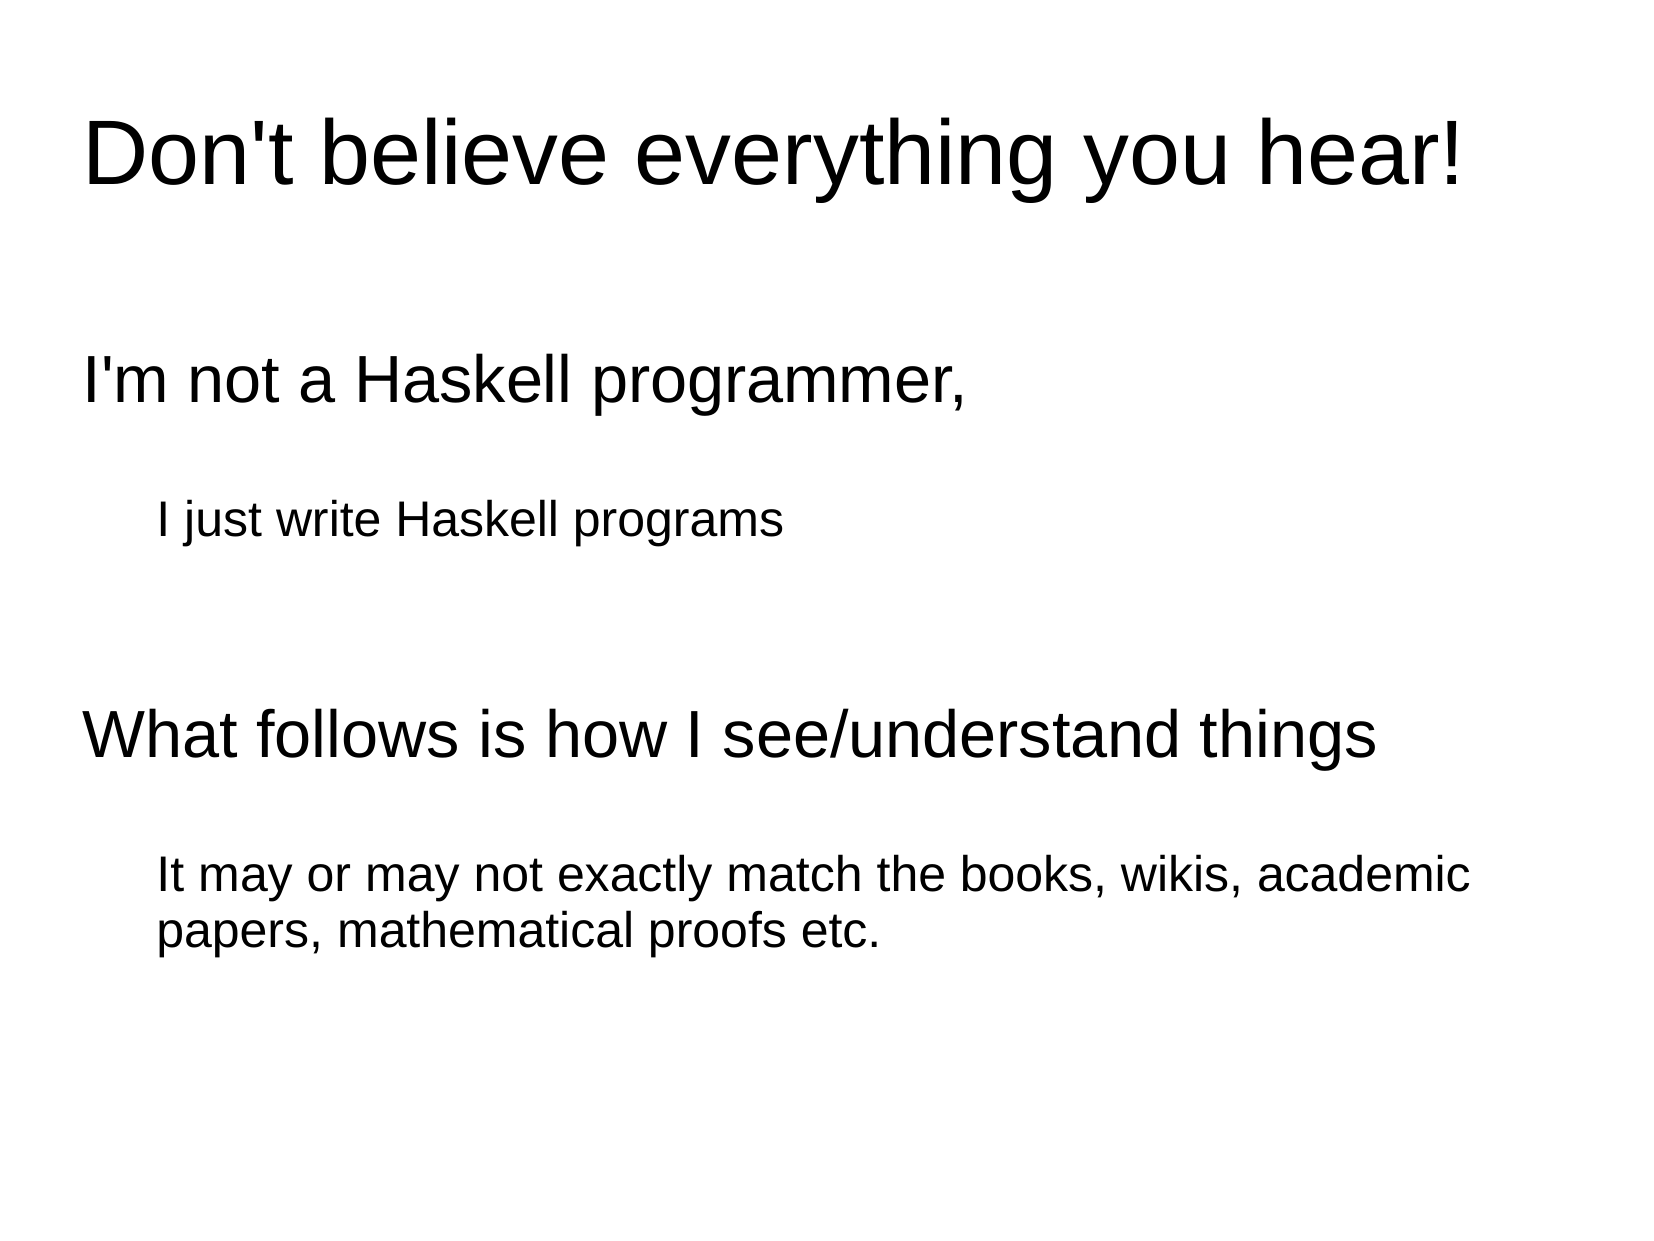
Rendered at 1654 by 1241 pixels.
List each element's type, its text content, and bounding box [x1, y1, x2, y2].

subtitle I'm not a Haskell programmer, I just write Haskell programs What follows is how I see/understand things It may or may not exactly match the books, wikis, academic papers, mathematical proofs etc. [82, 290, 1571, 1010]
title Don't believe everything you hear! [82, 49, 1571, 257]
